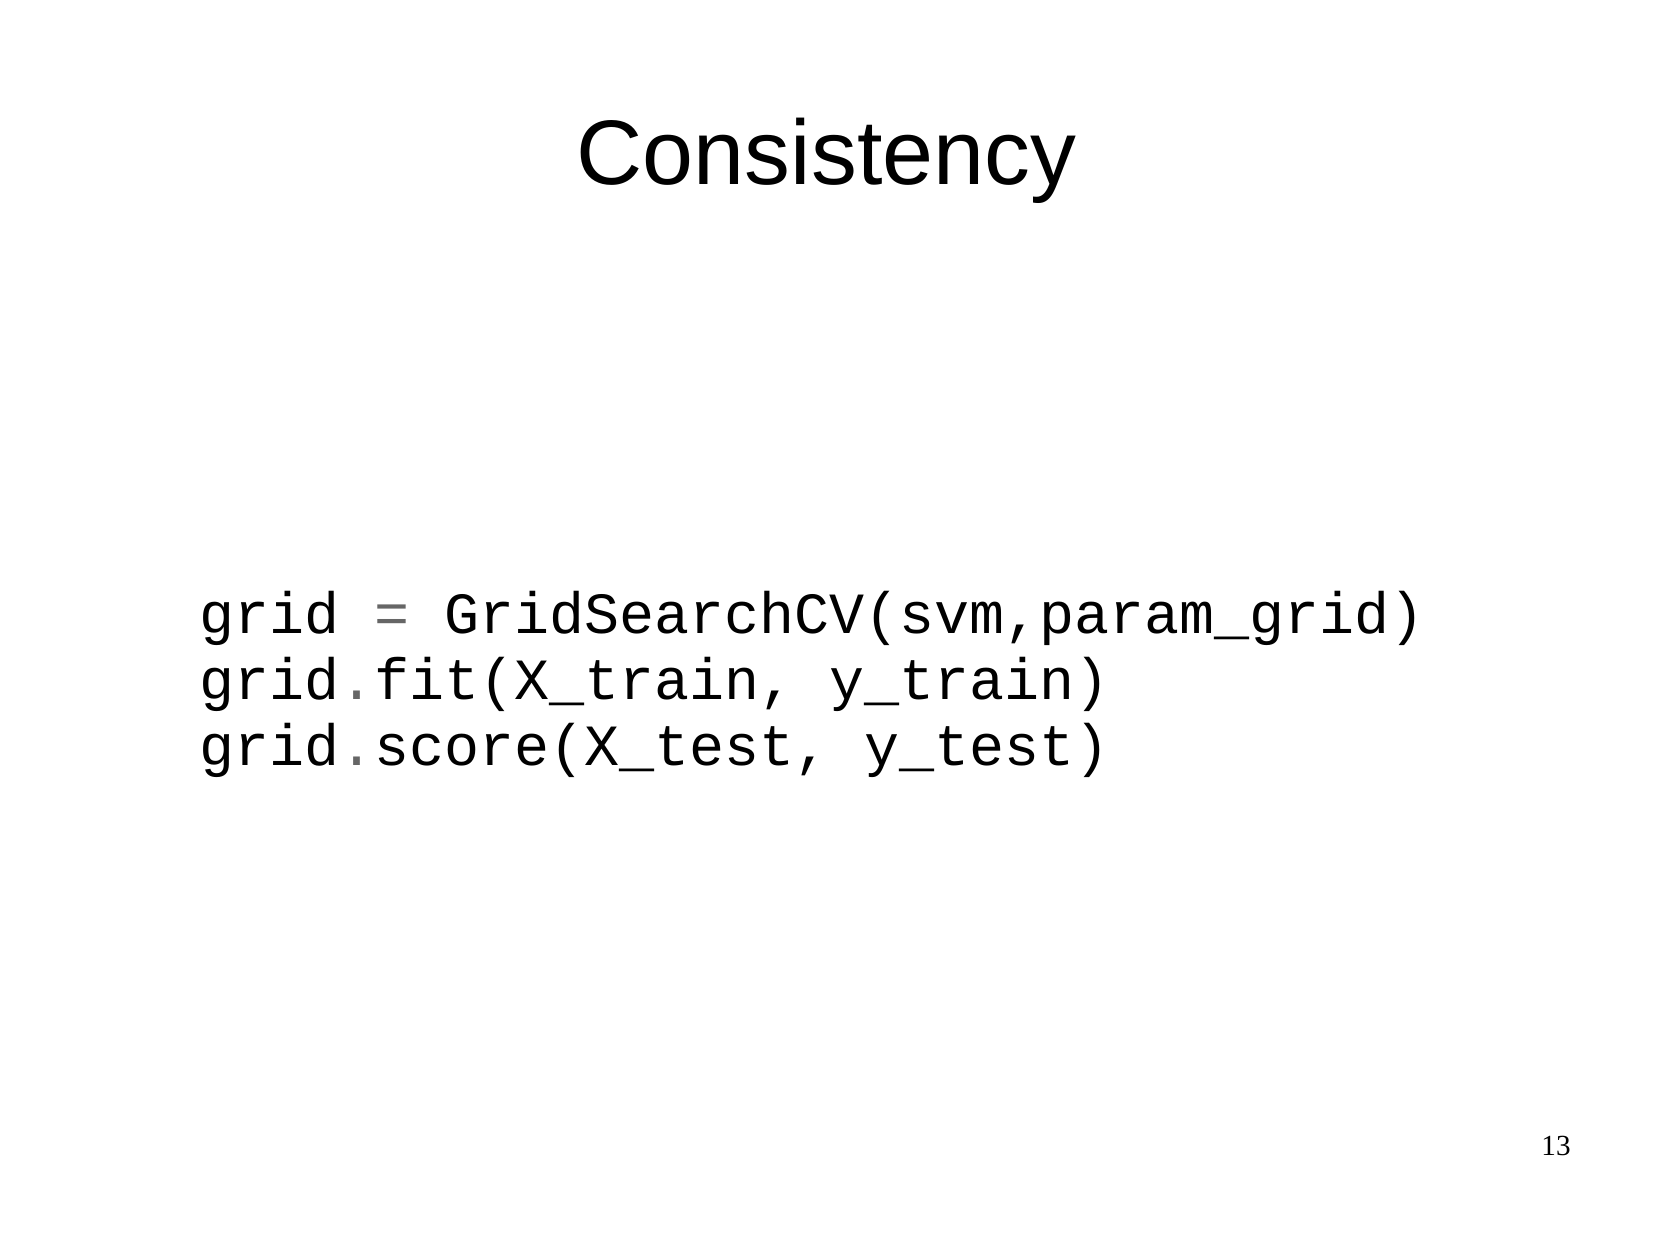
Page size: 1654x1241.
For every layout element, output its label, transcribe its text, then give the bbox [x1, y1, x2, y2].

title Consistency [82, 49, 1571, 257]
text_box grid = GridSearchCV(svm,param_grid) grid.fit(X_train, y_train) grid.score(X_test, y_test) [199, 518, 1576, 784]
